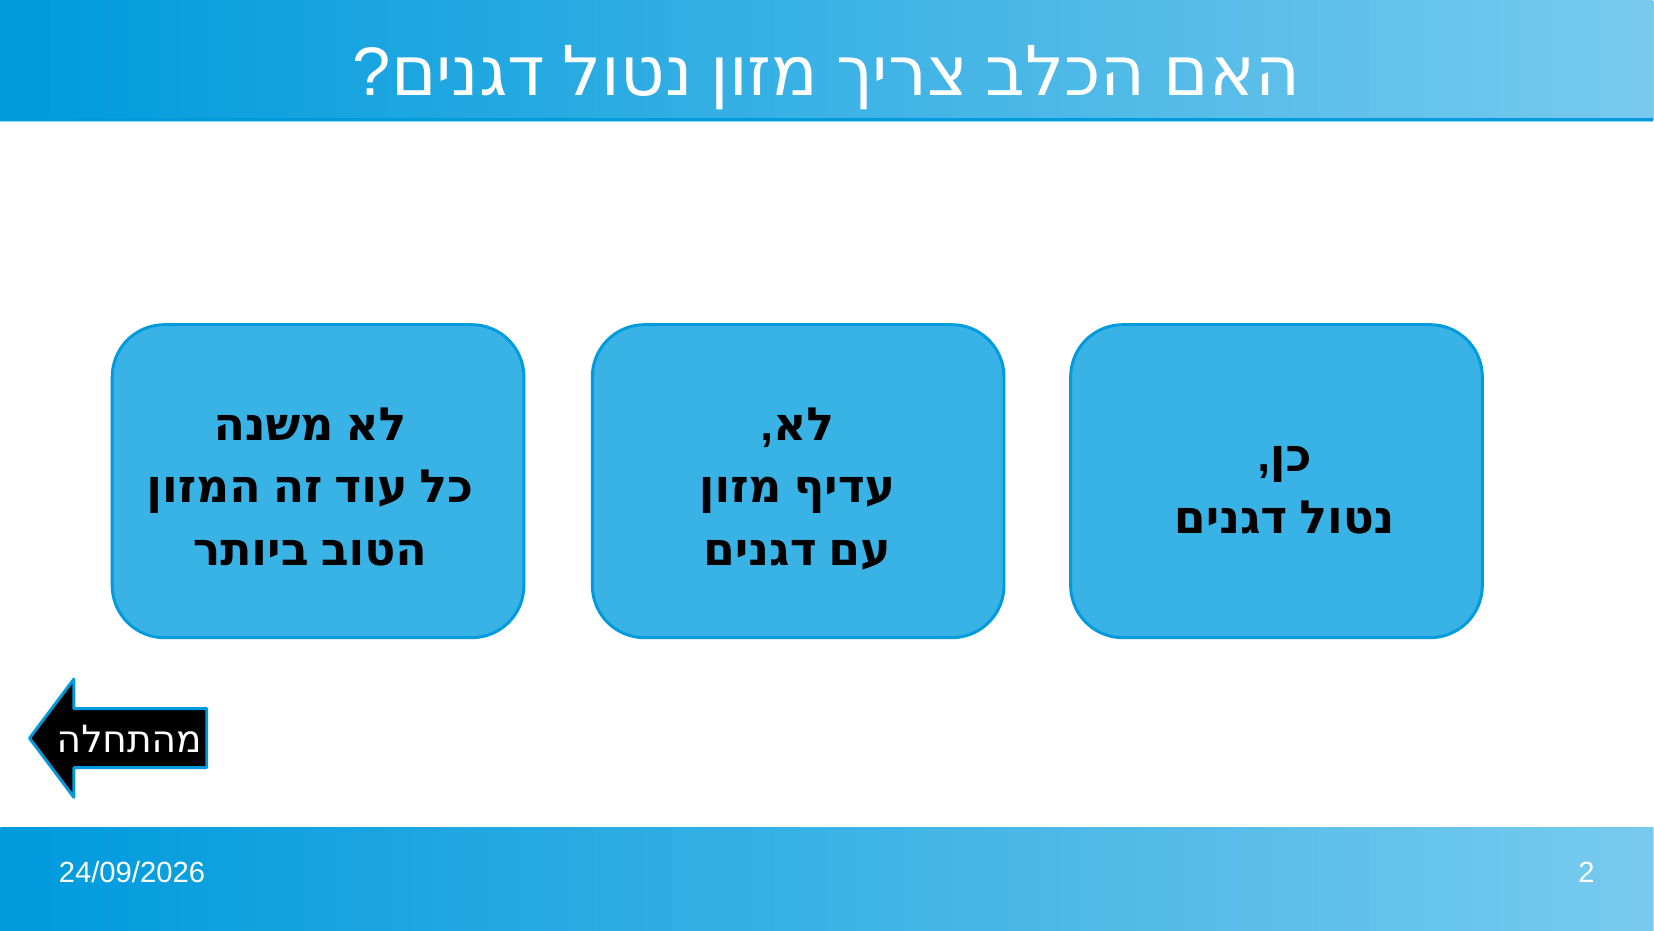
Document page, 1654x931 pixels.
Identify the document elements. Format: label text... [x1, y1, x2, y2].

text_box ,לא עדיף מזון עם דגנים [649, 383, 945, 587]
text_box נטול דגנים [1070, 324, 1483, 638]
text_box ,כן נטול דגנים [1122, 414, 1447, 555]
title ?האם הכלב צריך מזון נטול דגנים [59, 21, 1595, 116]
text_box [112, 324, 524, 638]
text_box לא משנה כל עוד זה המזון הטוב ביותר [118, 383, 502, 621]
text_box [592, 324, 1004, 638]
text_box מהתחלה [29, 679, 207, 798]
